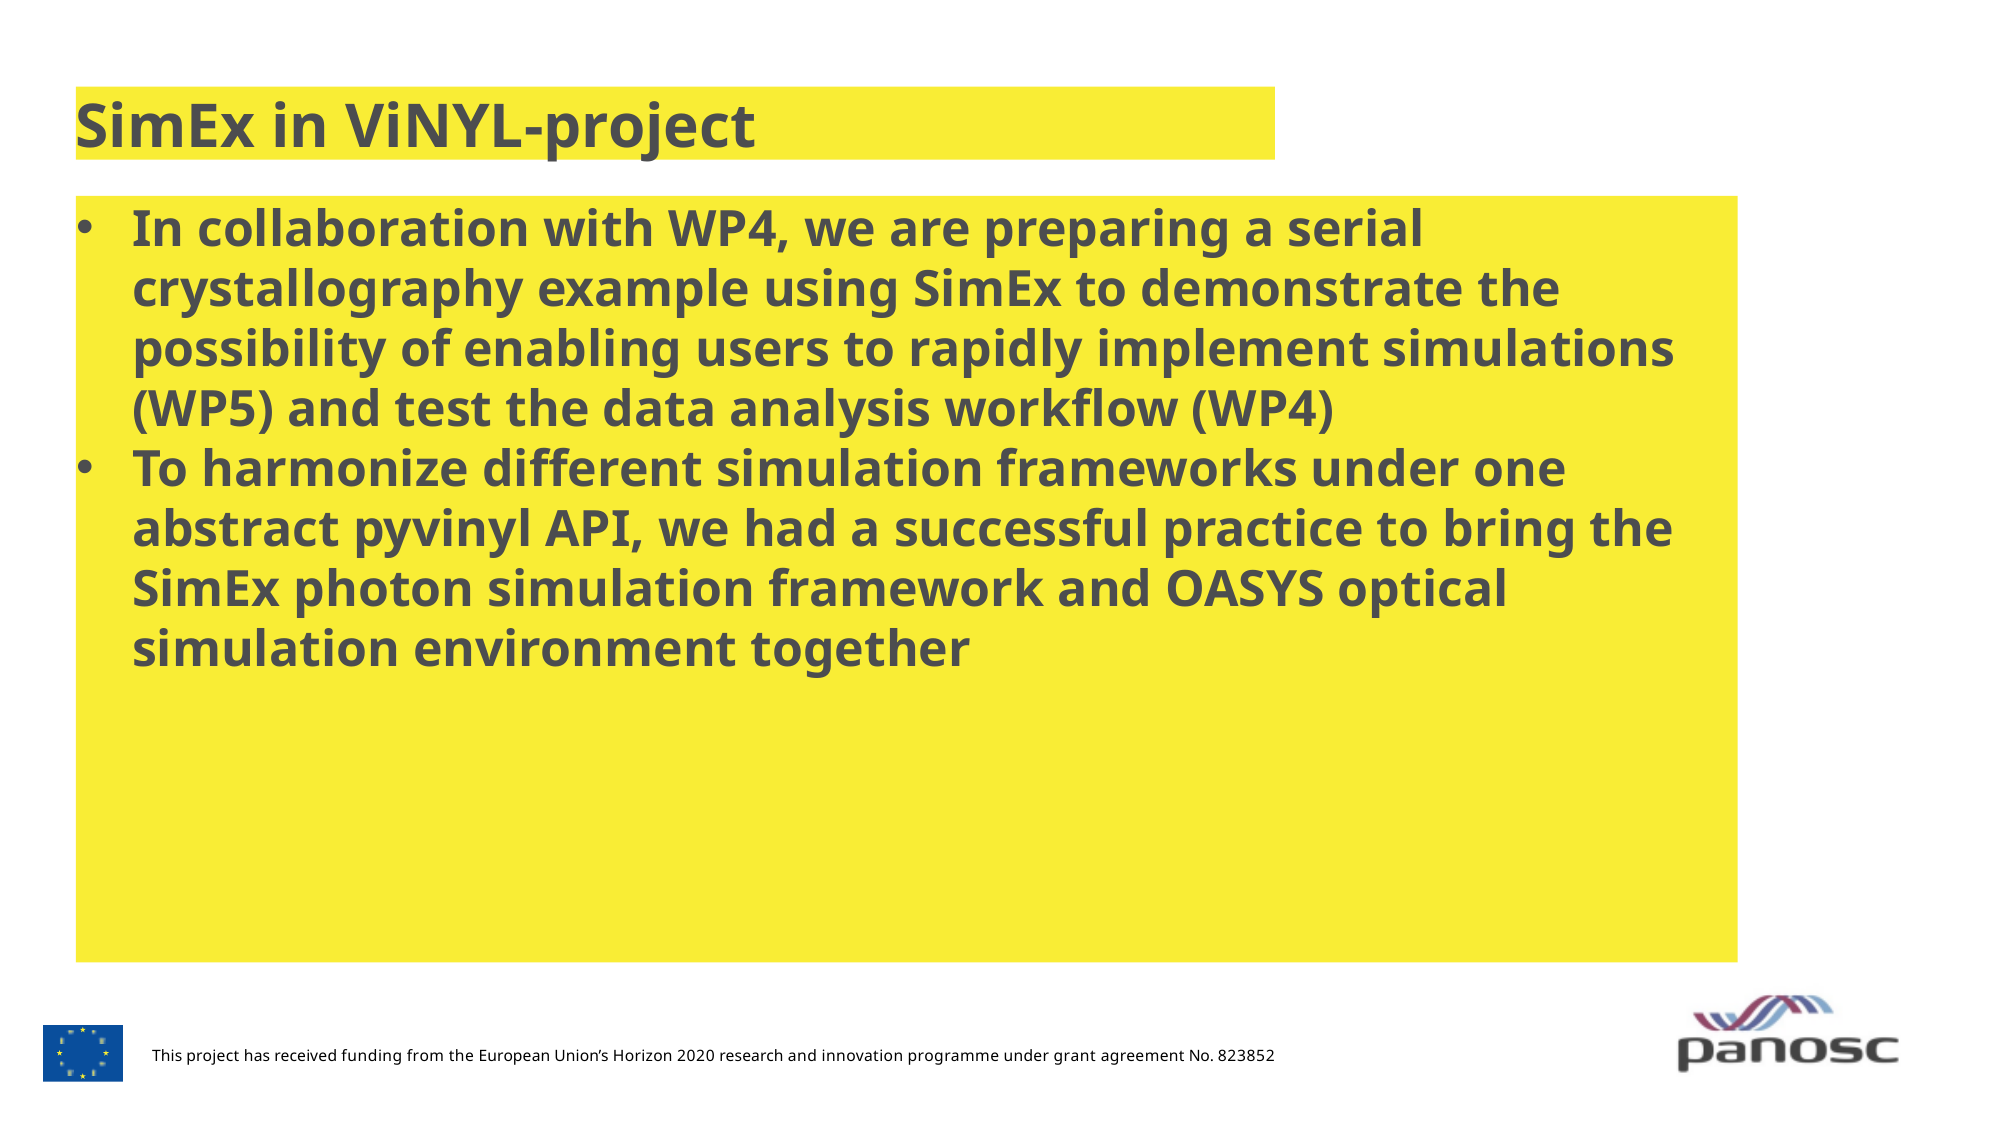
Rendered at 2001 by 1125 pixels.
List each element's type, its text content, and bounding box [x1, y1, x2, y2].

text_box SimEx in ViNYL-project [75, 86, 1275, 160]
text_box In collaboration with WP4, we are preparing a serial crystallography example using SimEx to demonstrate the possibility of enabling users to rapidly implement simulations (WP5) and test the data analysis workflow (WP4) To harmonize different simulation frameworks under one abstract pyvinyl API, we had a successful practice to bring the SimEx photon simulation framework and OASYS optical simulation environment together [75, 195, 1738, 963]
picture [1, 947, 1999, 1125]
